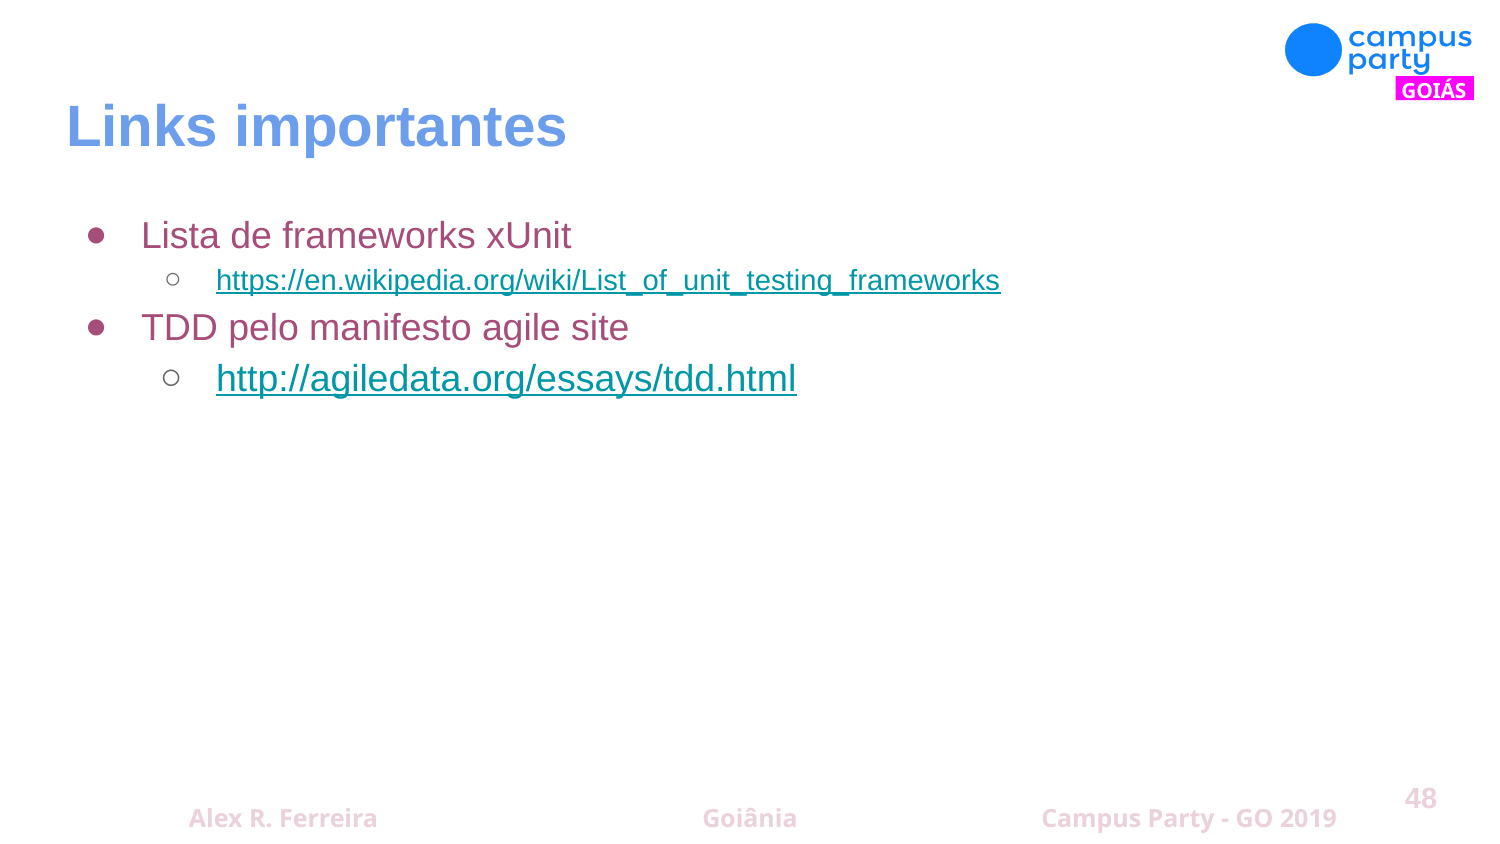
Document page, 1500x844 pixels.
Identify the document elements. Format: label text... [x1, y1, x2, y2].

picture [1280, 18, 1477, 80]
slide_number <número> [1389, 764, 1480, 830]
list Lista de frameworks xUnit https://en.wikipedia.org/wiki/List_of_unit_testing_frameworks TDD pelo manifesto agile site http://agiledata.org/essays/tdd.html [51, 189, 1449, 750]
title Links importantes [51, 72, 1449, 167]
